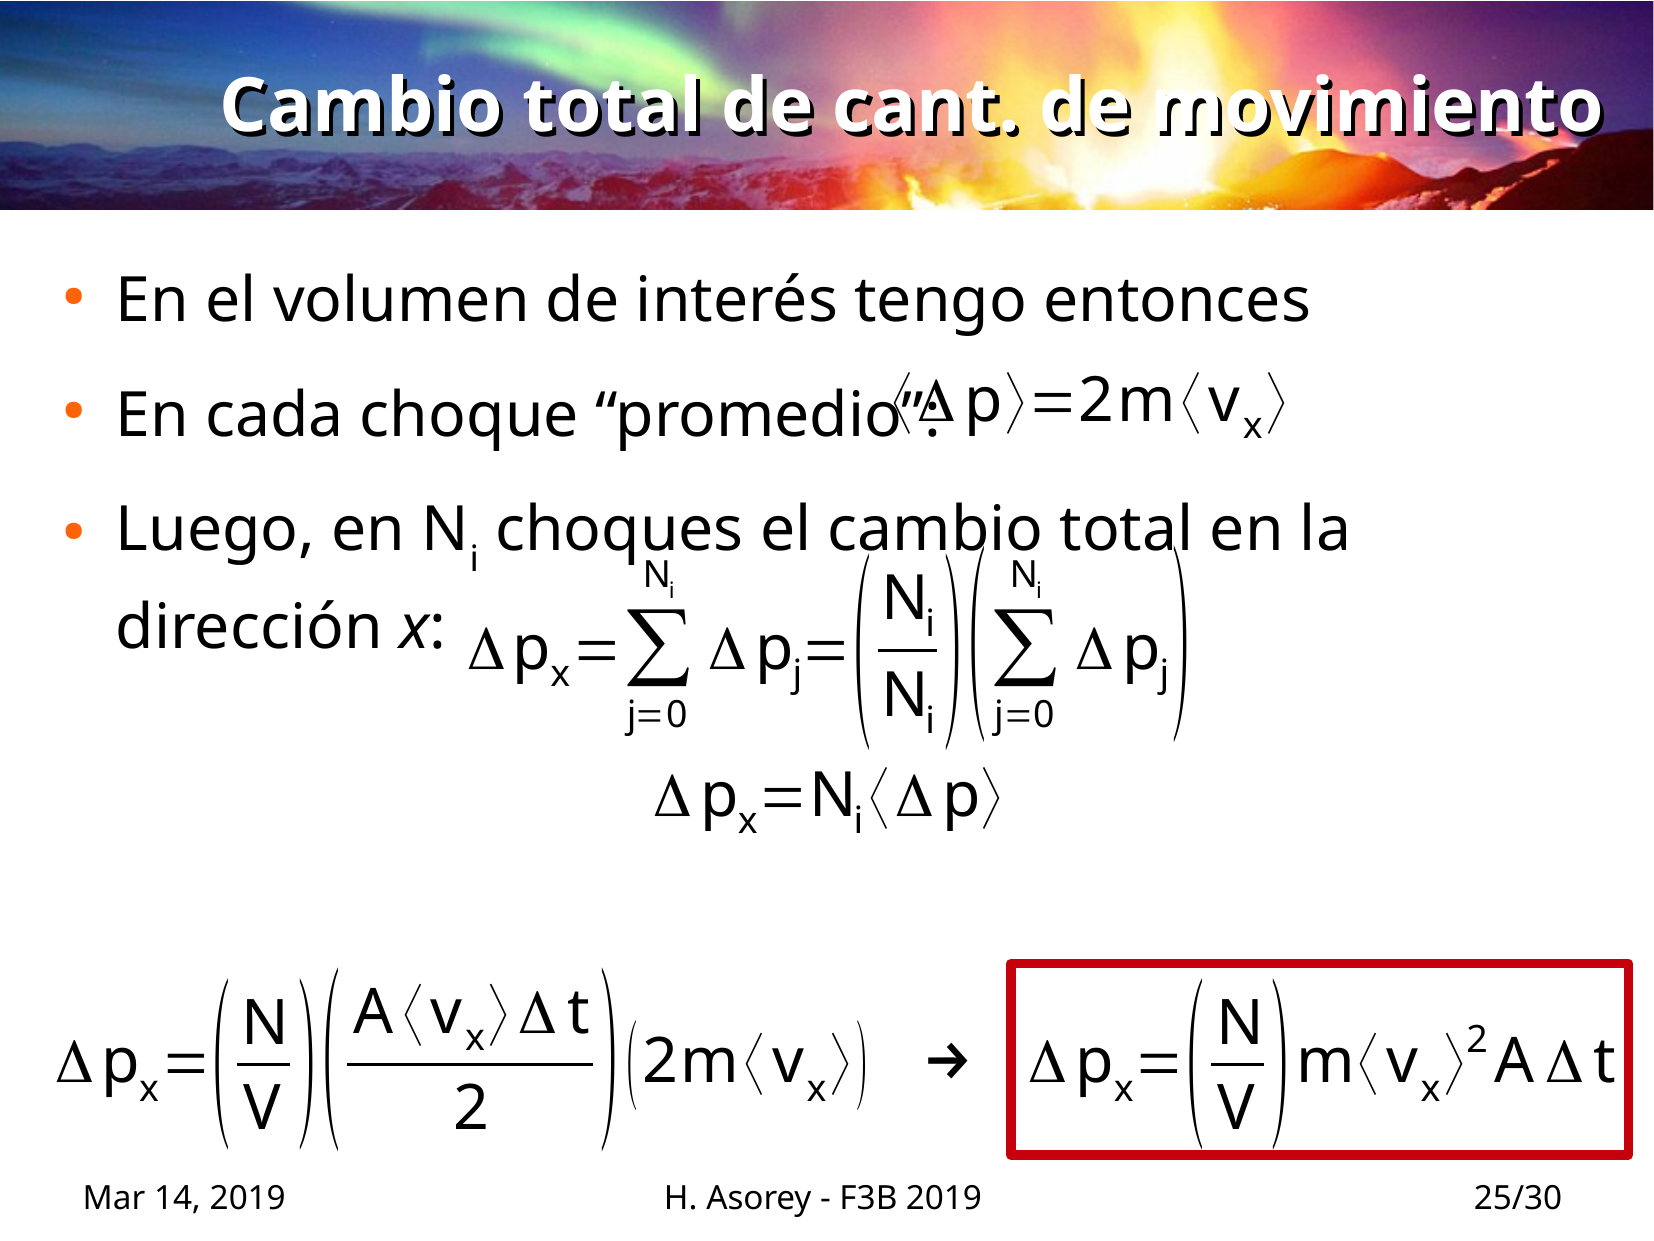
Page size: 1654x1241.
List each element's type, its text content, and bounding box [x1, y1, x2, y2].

chart [1016, 968, 1623, 1150]
chart [47, 963, 1006, 1156]
list En el volumen de interés tengo entonces En cada choque “promedio”: Luego, en Ni choques el cambio total en la dirección x: Y entonces [45, 255, 1606, 1156]
picture [0, 1, 1654, 210]
chart [459, 542, 1199, 844]
title Cambio total de cant. de movimiento [45, 15, 1606, 191]
chart [885, 360, 1295, 448]
